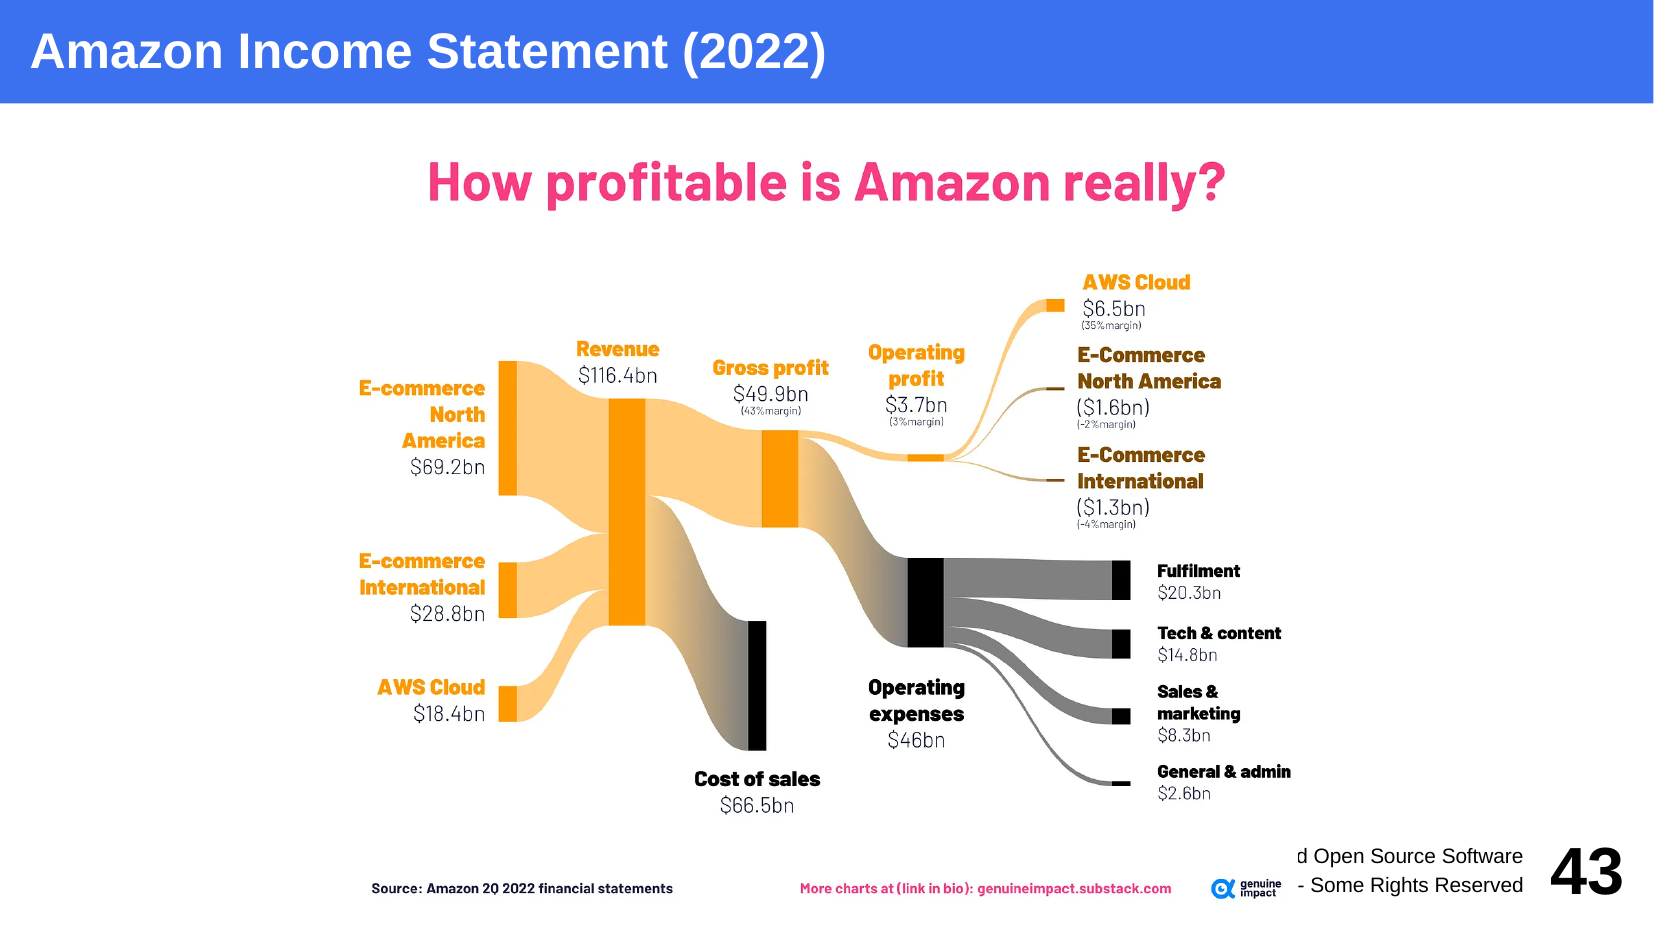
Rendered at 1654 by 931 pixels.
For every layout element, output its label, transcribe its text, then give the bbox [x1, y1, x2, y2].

title Amazon Income Statement (2022) [0, 0, 1654, 104]
picture [354, 123, 1298, 904]
